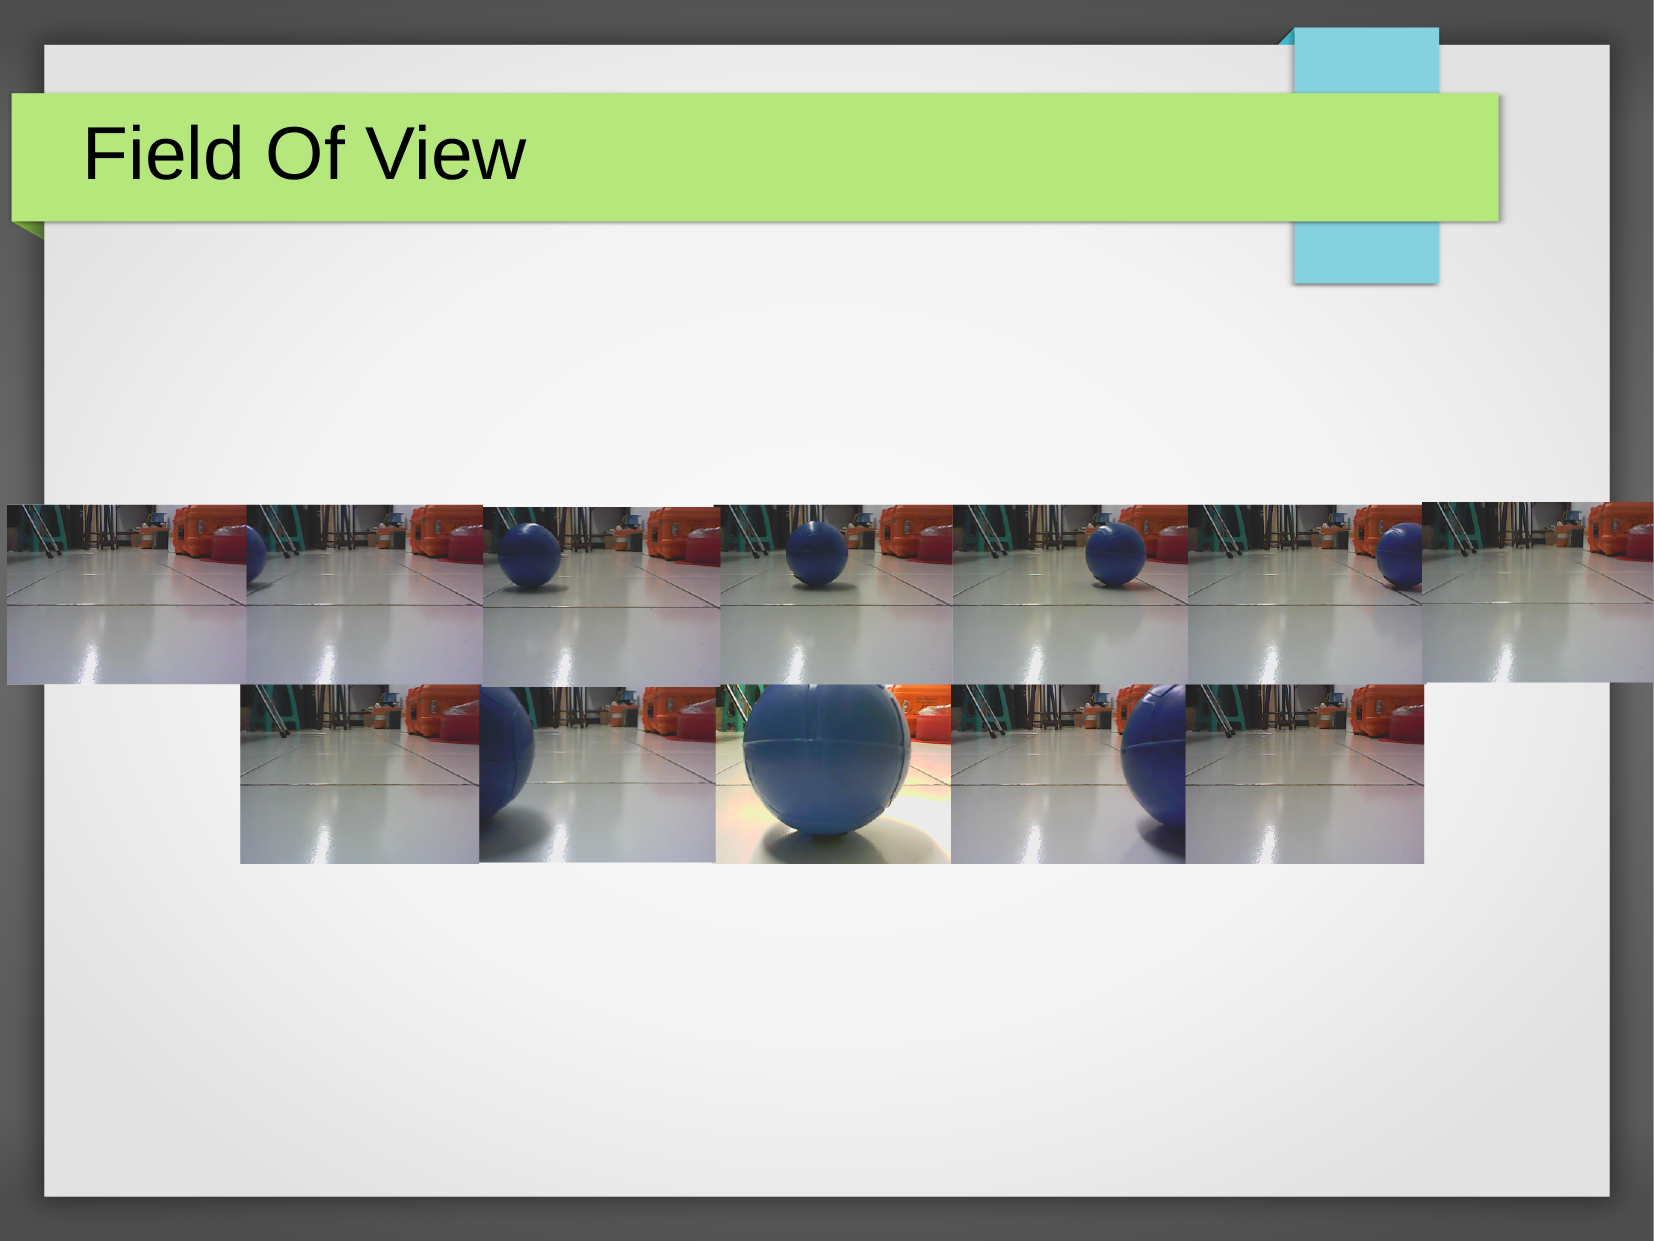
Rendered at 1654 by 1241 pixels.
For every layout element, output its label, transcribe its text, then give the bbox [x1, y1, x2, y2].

picture [0, 0, 1654, 1241]
title Field Of View [82, 94, 1264, 213]
